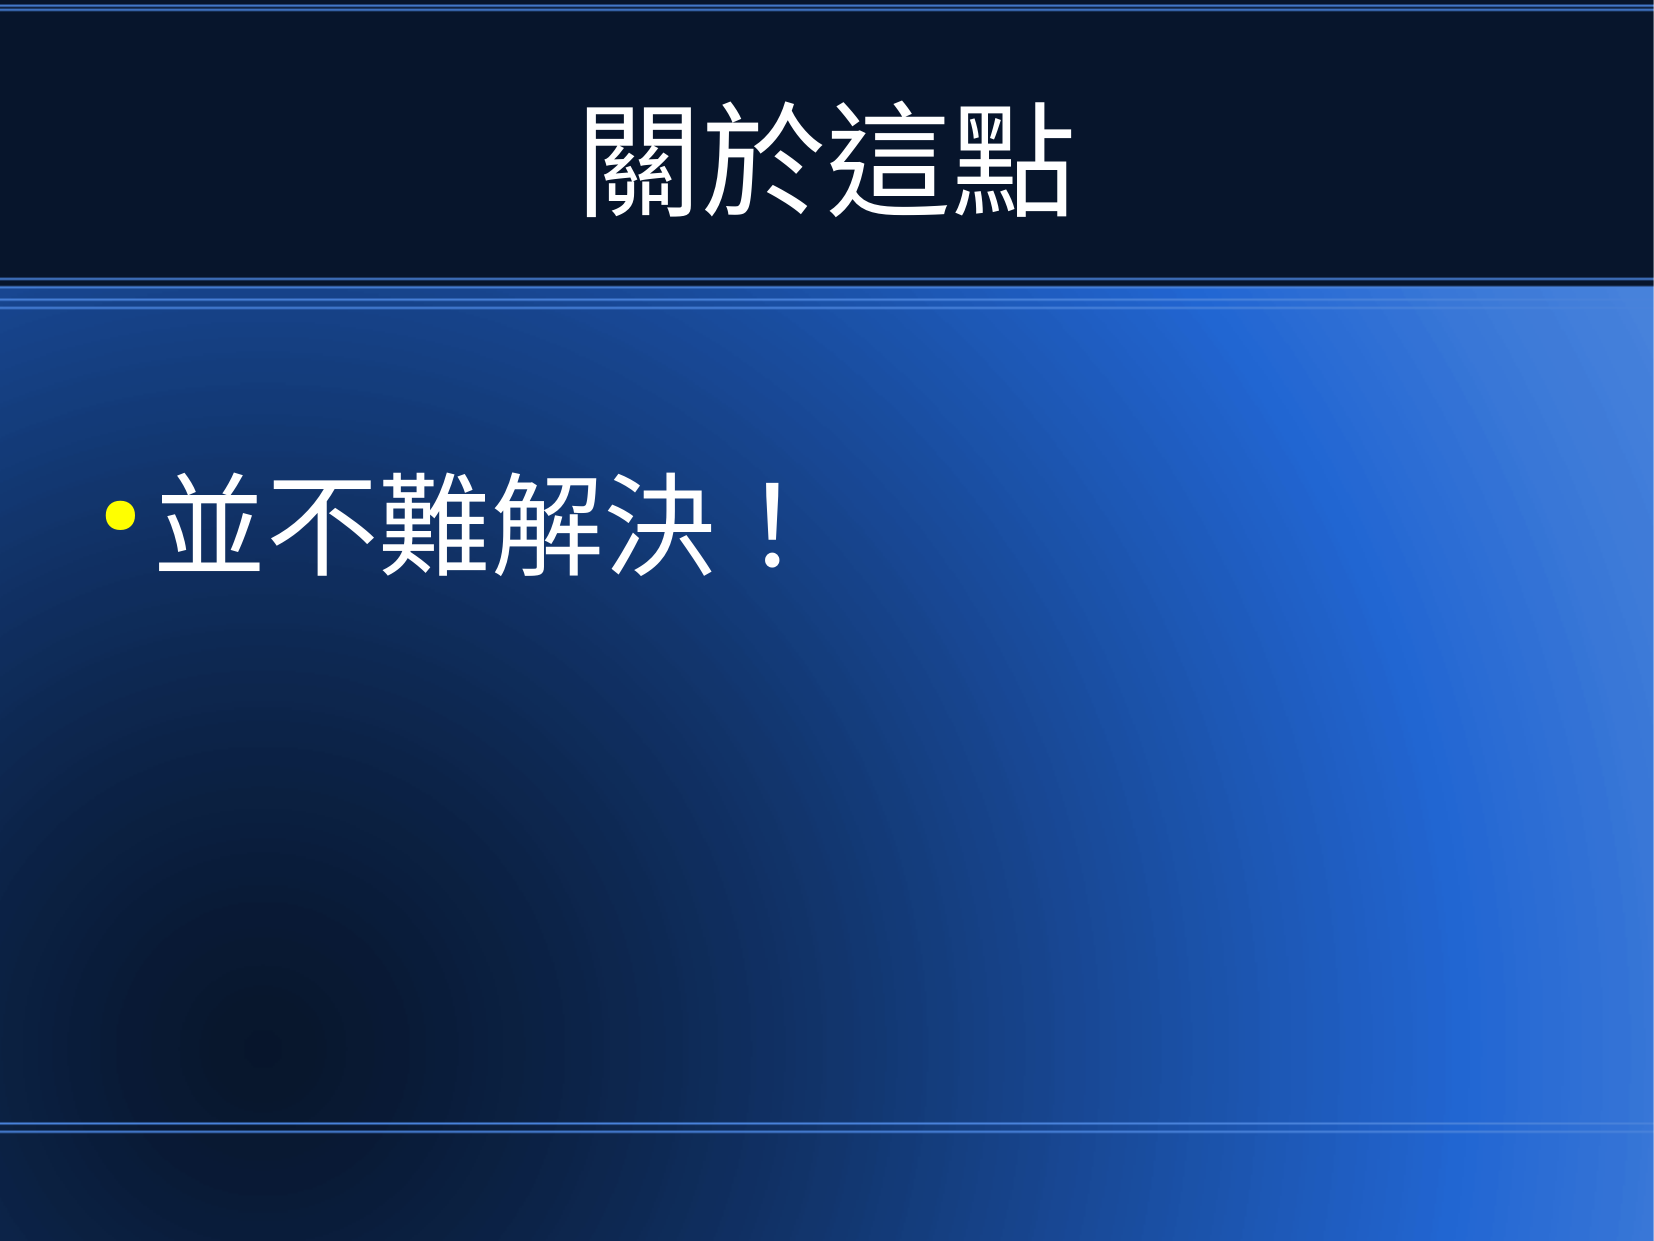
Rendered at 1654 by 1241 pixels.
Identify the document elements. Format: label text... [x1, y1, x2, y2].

picture [0, 0, 1654, 1241]
list 並不難解決！ [82, 355, 1571, 1241]
title 關於這點 [82, 49, 1571, 257]
